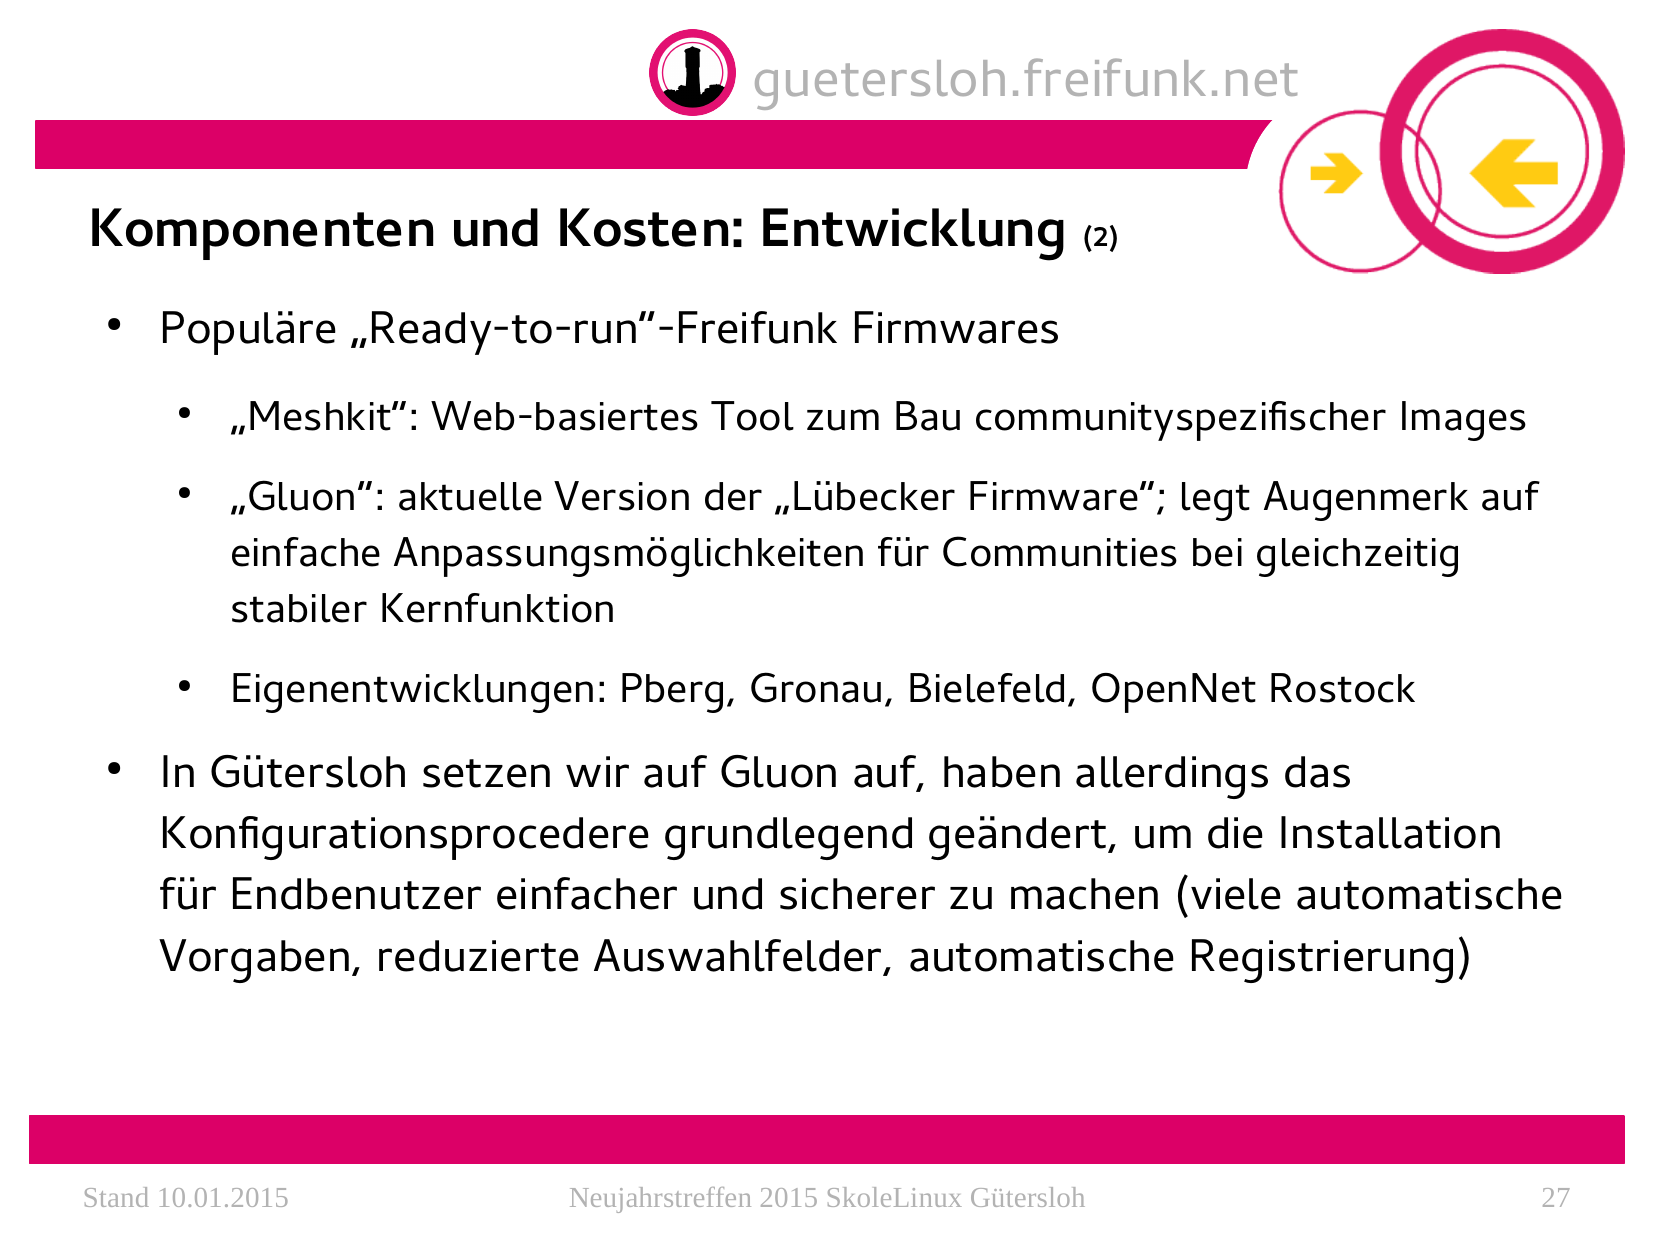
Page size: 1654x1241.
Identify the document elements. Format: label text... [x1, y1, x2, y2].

title Komponenten und Kosten: Entwicklung (2) [88, 196, 1152, 271]
list Populäre „Ready-to-run“-Freifunk Firmwares „Meshkit“: Web-basiertes Tool zum Bau communityspezifischer Images „Gluon“: aktuelle Version der „Lübecker Firmware“; legt Augenmerk auf einfache Anpassungsmöglichkeiten für Communities bei gleichzeitig stabiler Kernfunktion Eigenentwicklungen: Pberg, Gronau, Bielefeld, OpenNet Rostock In Gütersloh setzen wir auf Gluon auf, haben allerdings das Konfigurationsprocedere grundlegend geändert, um die Installation für Endbenutzer einfacher und sicherer zu machen (viele automatische Vorgaben, reduzierte Auswahlfelder, automatische Registrierung) [88, 295, 1565, 1056]
picture [649, 29, 736, 116]
picture [1278, 29, 1625, 274]
